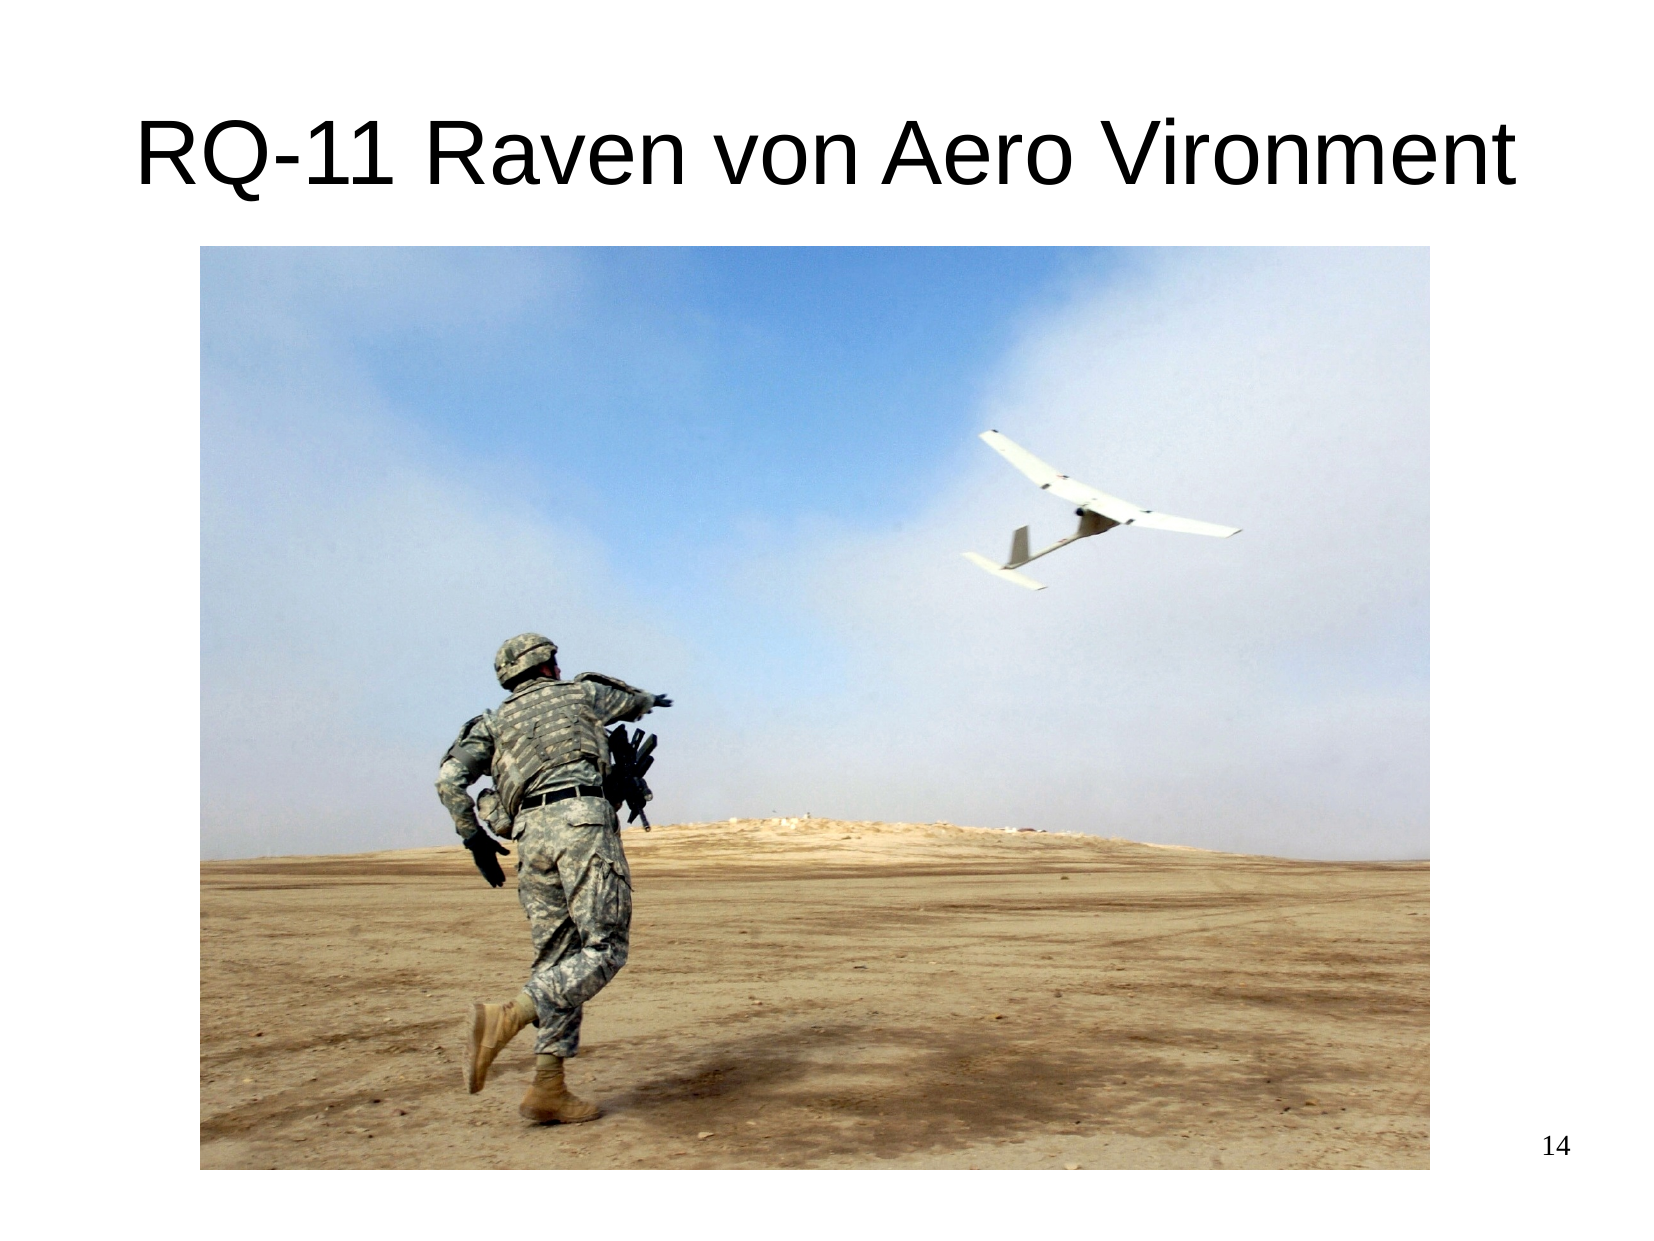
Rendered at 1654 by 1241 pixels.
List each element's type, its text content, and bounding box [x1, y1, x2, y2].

picture [200, 246, 1430, 1170]
title RQ-11 Raven von Aero Vironment [82, 49, 1571, 257]
